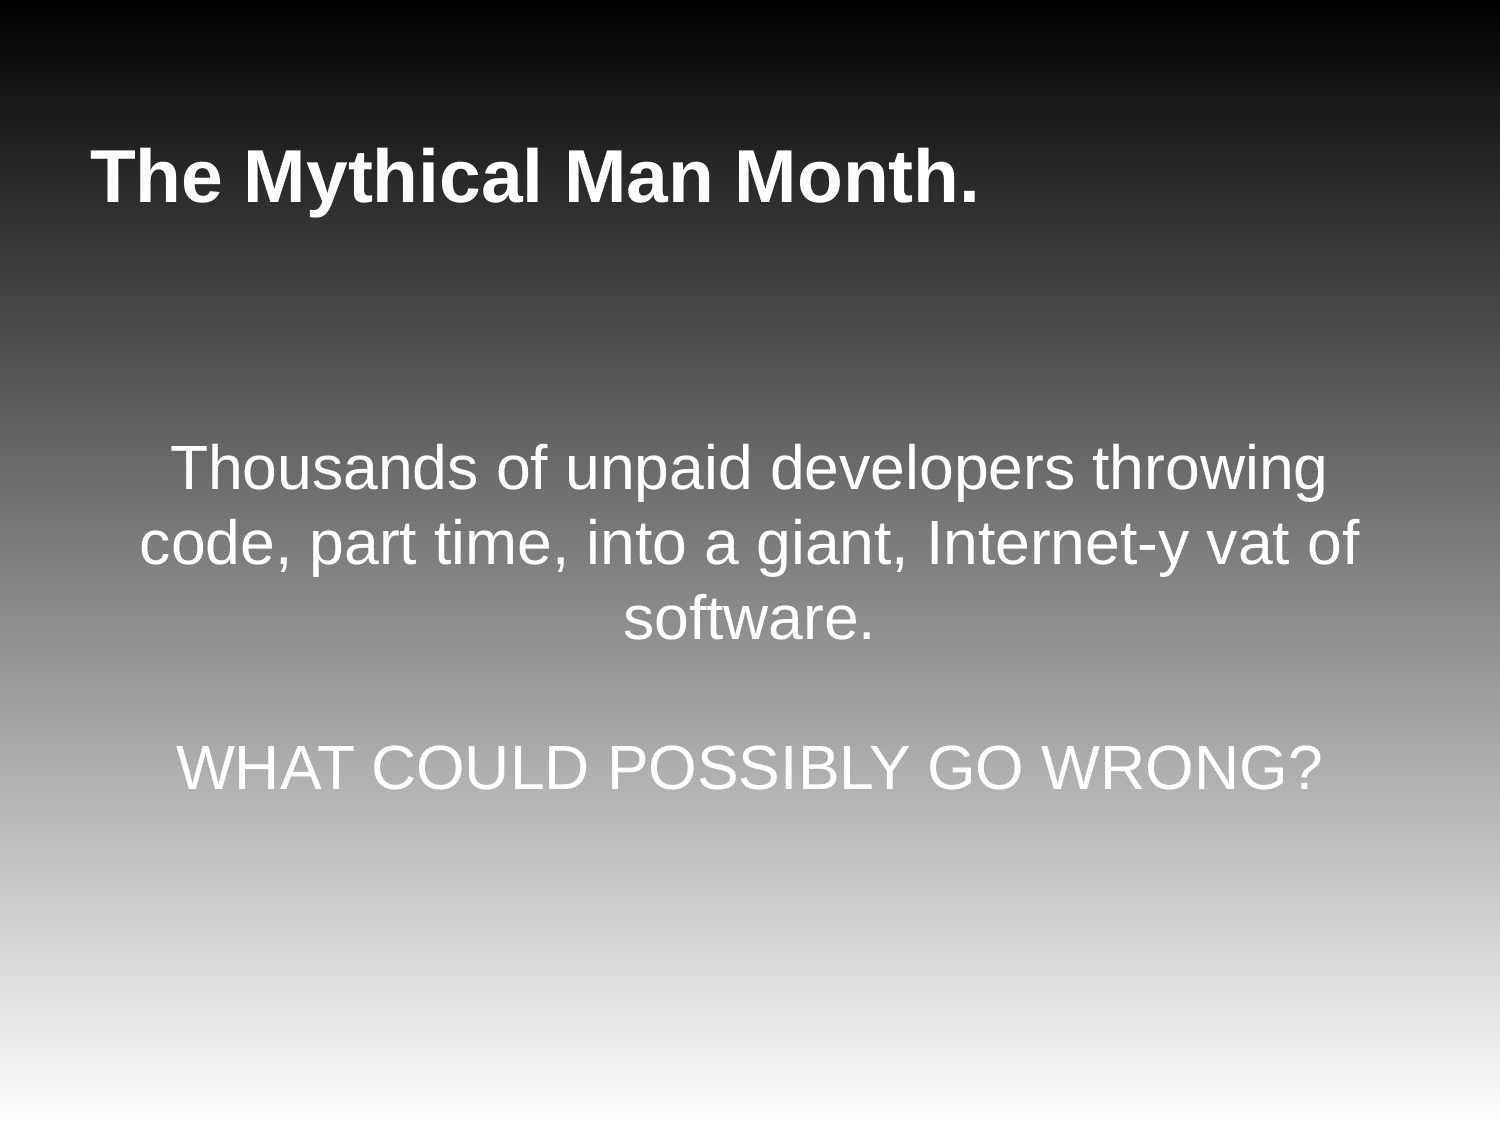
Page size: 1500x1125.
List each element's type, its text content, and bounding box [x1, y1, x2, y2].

list Thousands of unpaid developers throwing code, part time, into a giant, Internet-y vat of software. WHAT COULD POSSIBLY GO WRONG? [75, 262, 1425, 1078]
title The Mythical Man Month. [75, 45, 1425, 233]
